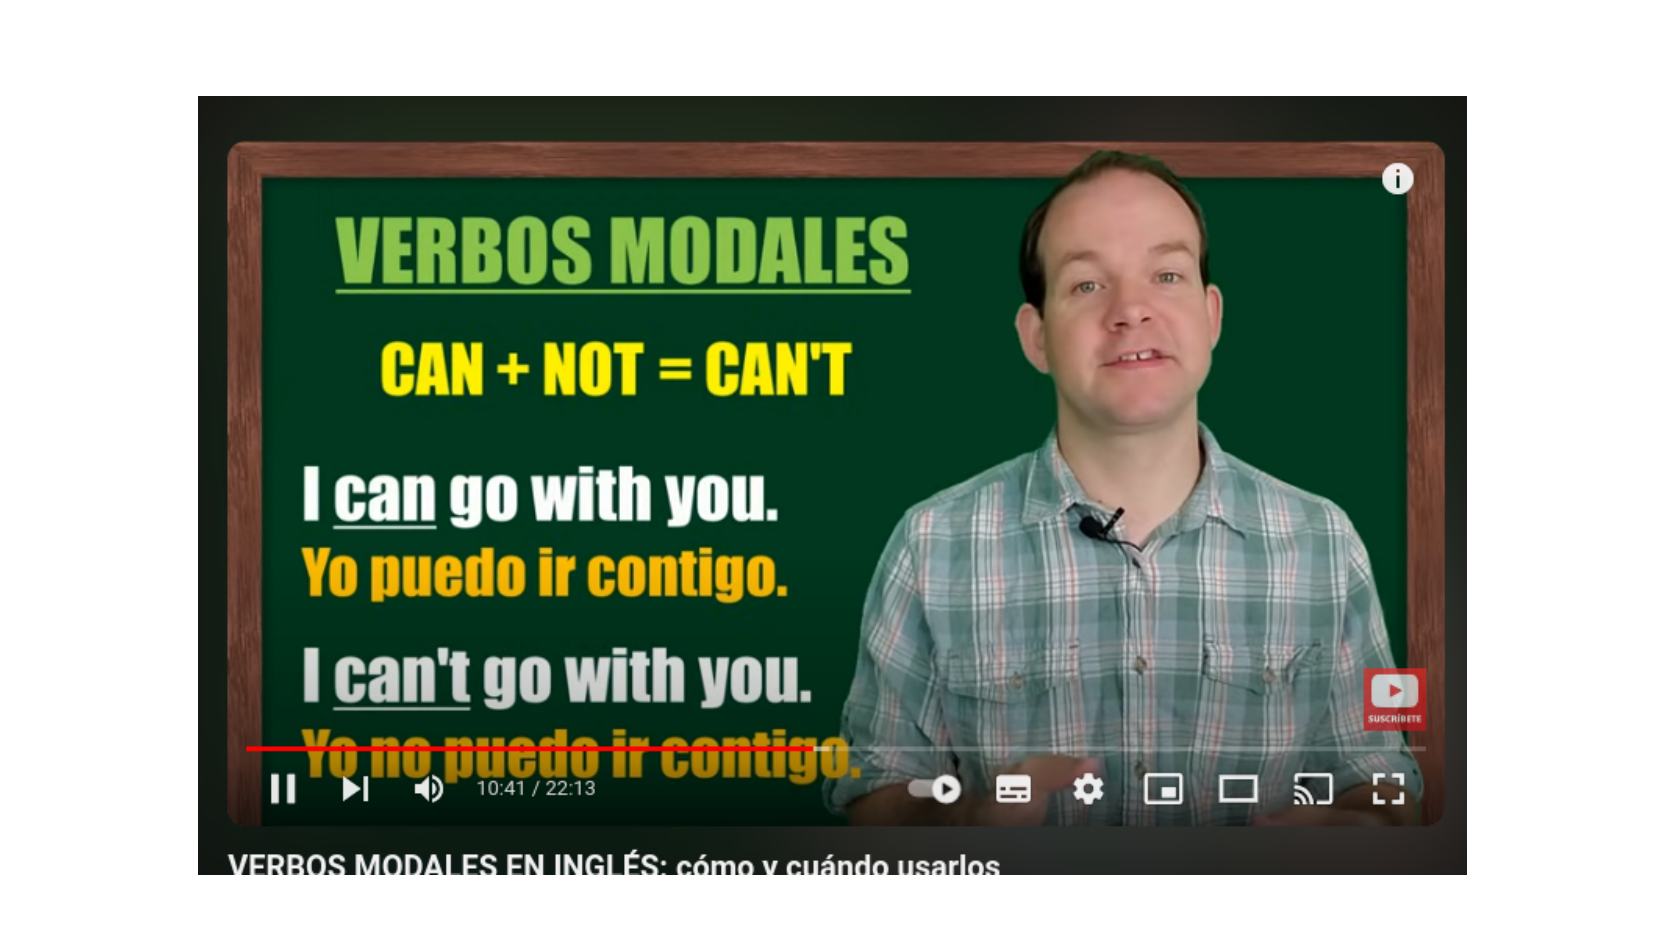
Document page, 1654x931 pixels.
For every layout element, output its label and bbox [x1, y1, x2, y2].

picture [198, 96, 1467, 875]
